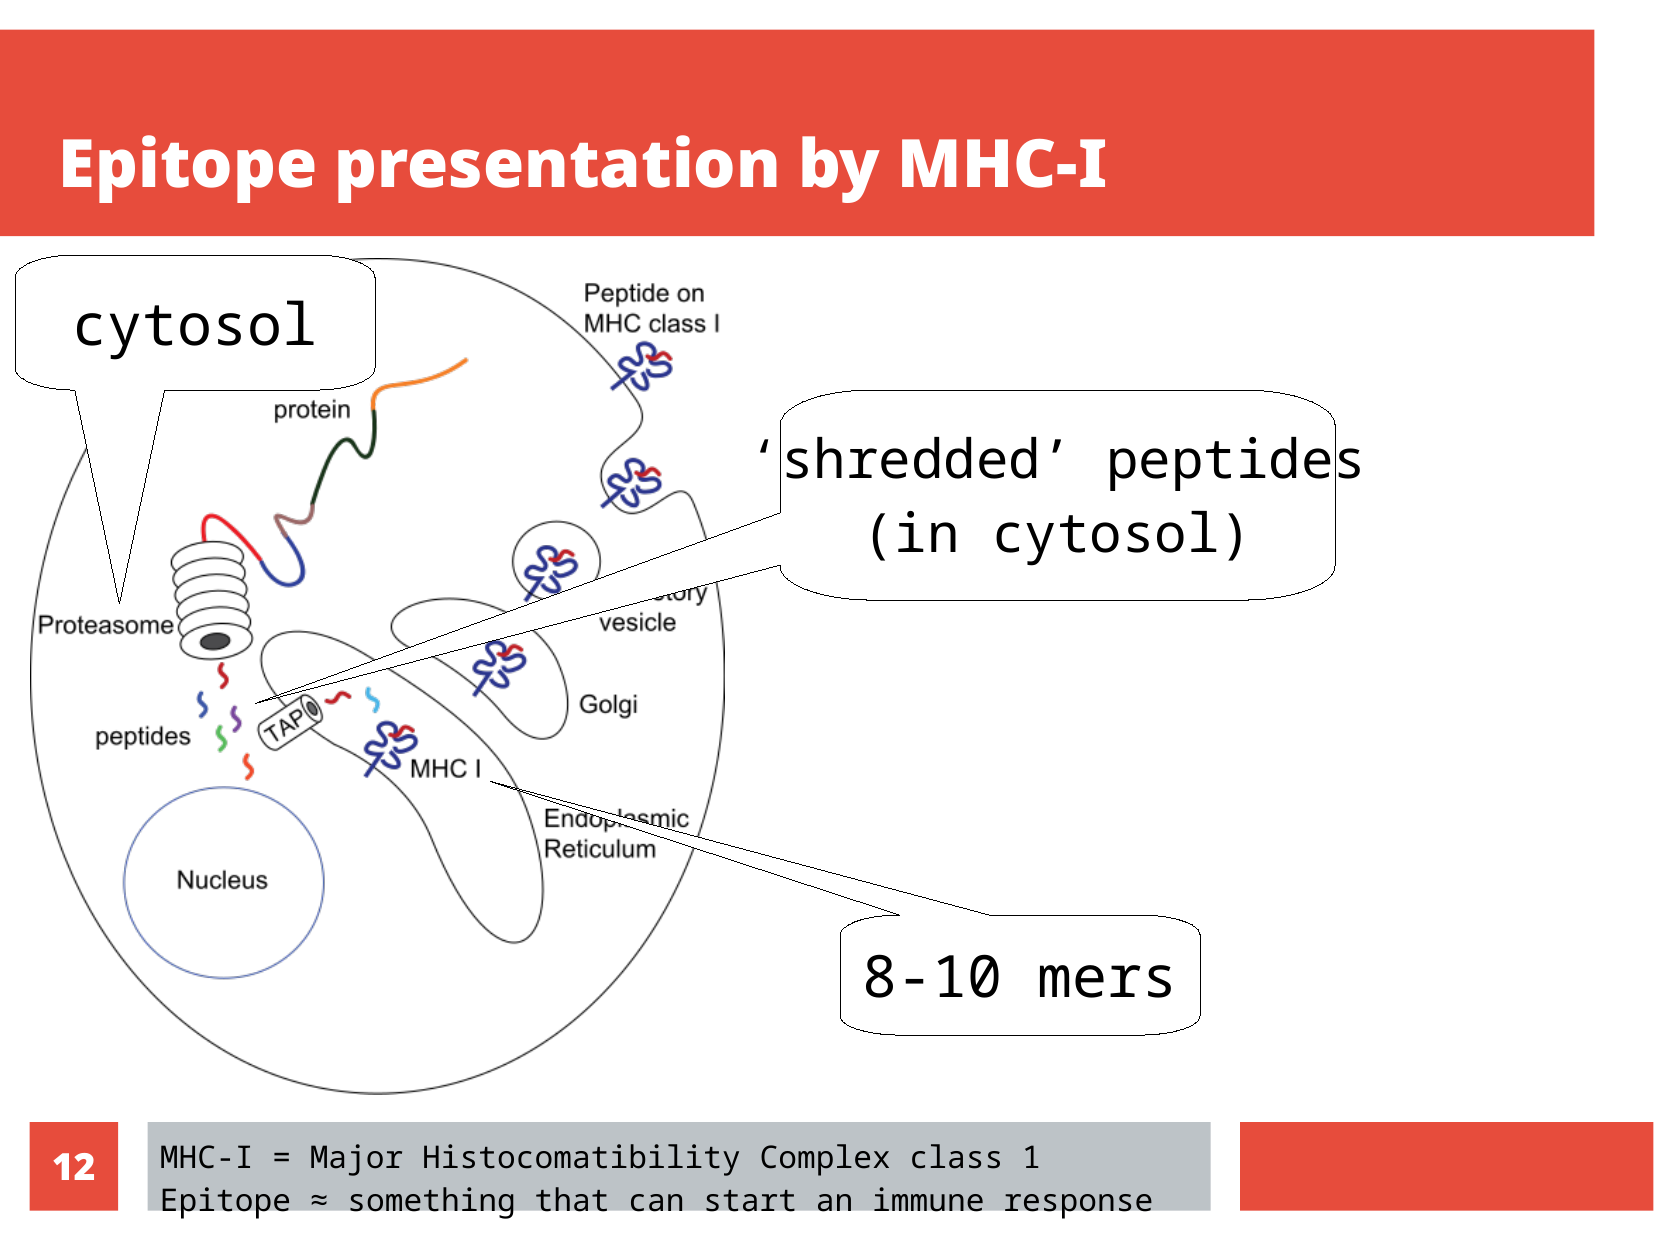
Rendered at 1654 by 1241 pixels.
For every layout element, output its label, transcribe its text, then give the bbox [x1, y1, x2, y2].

text_box 8-10 mers [490, 781, 1201, 1036]
picture [30, 258, 40, 262]
text_box ‘shredded’ peptides (in cytosol) [255, 390, 1336, 704]
picture [30, 258, 725, 1096]
text_box MHC-I = Major Histocomatibility Complex class 1 Epitope ≈ something that can start an immune response [145, 1127, 1154, 1208]
text_box cytosol [15, 255, 376, 604]
title Epitope presentation by MHC-I [59, 59, 1595, 207]
